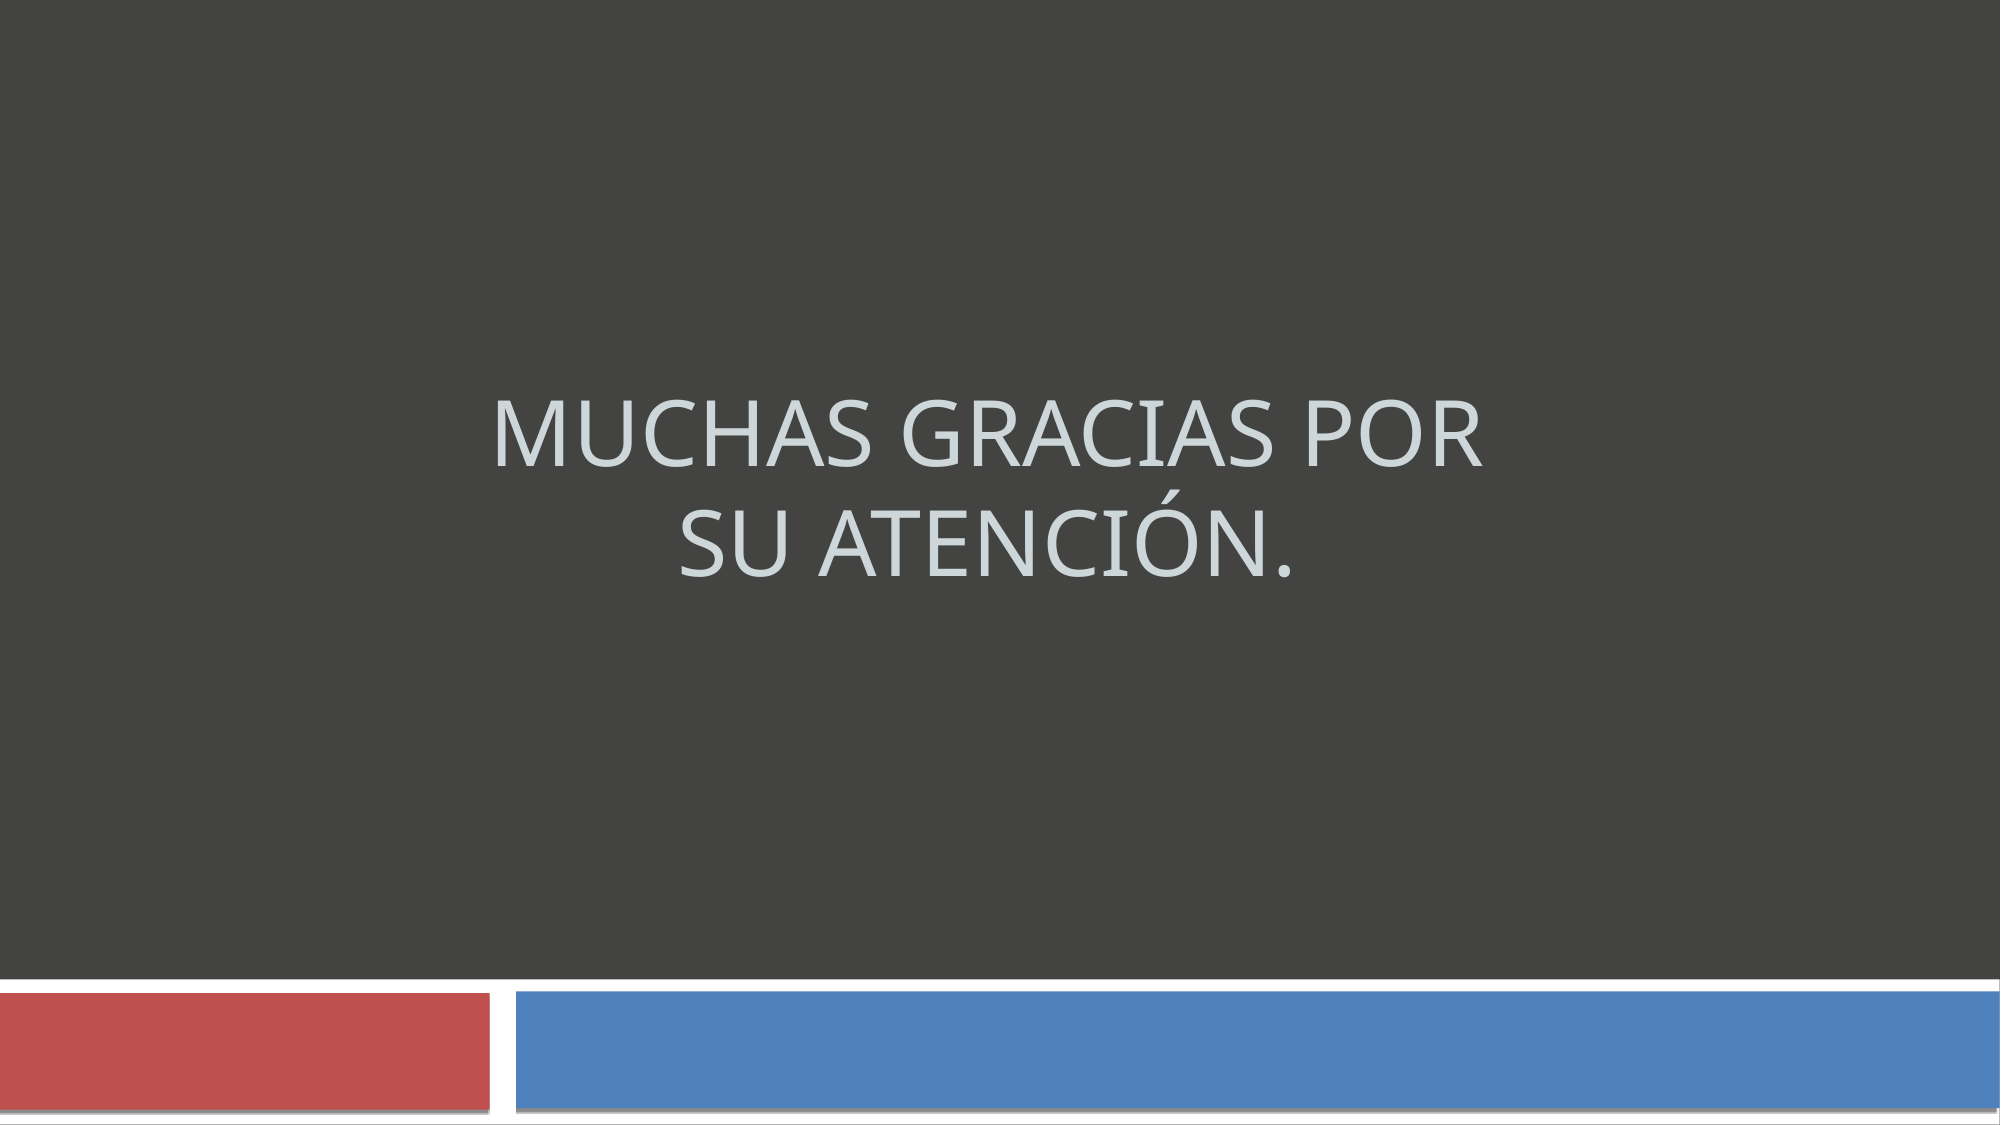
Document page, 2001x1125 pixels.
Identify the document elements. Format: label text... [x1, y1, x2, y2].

text_box Muchas Gracias por su atención. [456, 302, 1519, 603]
